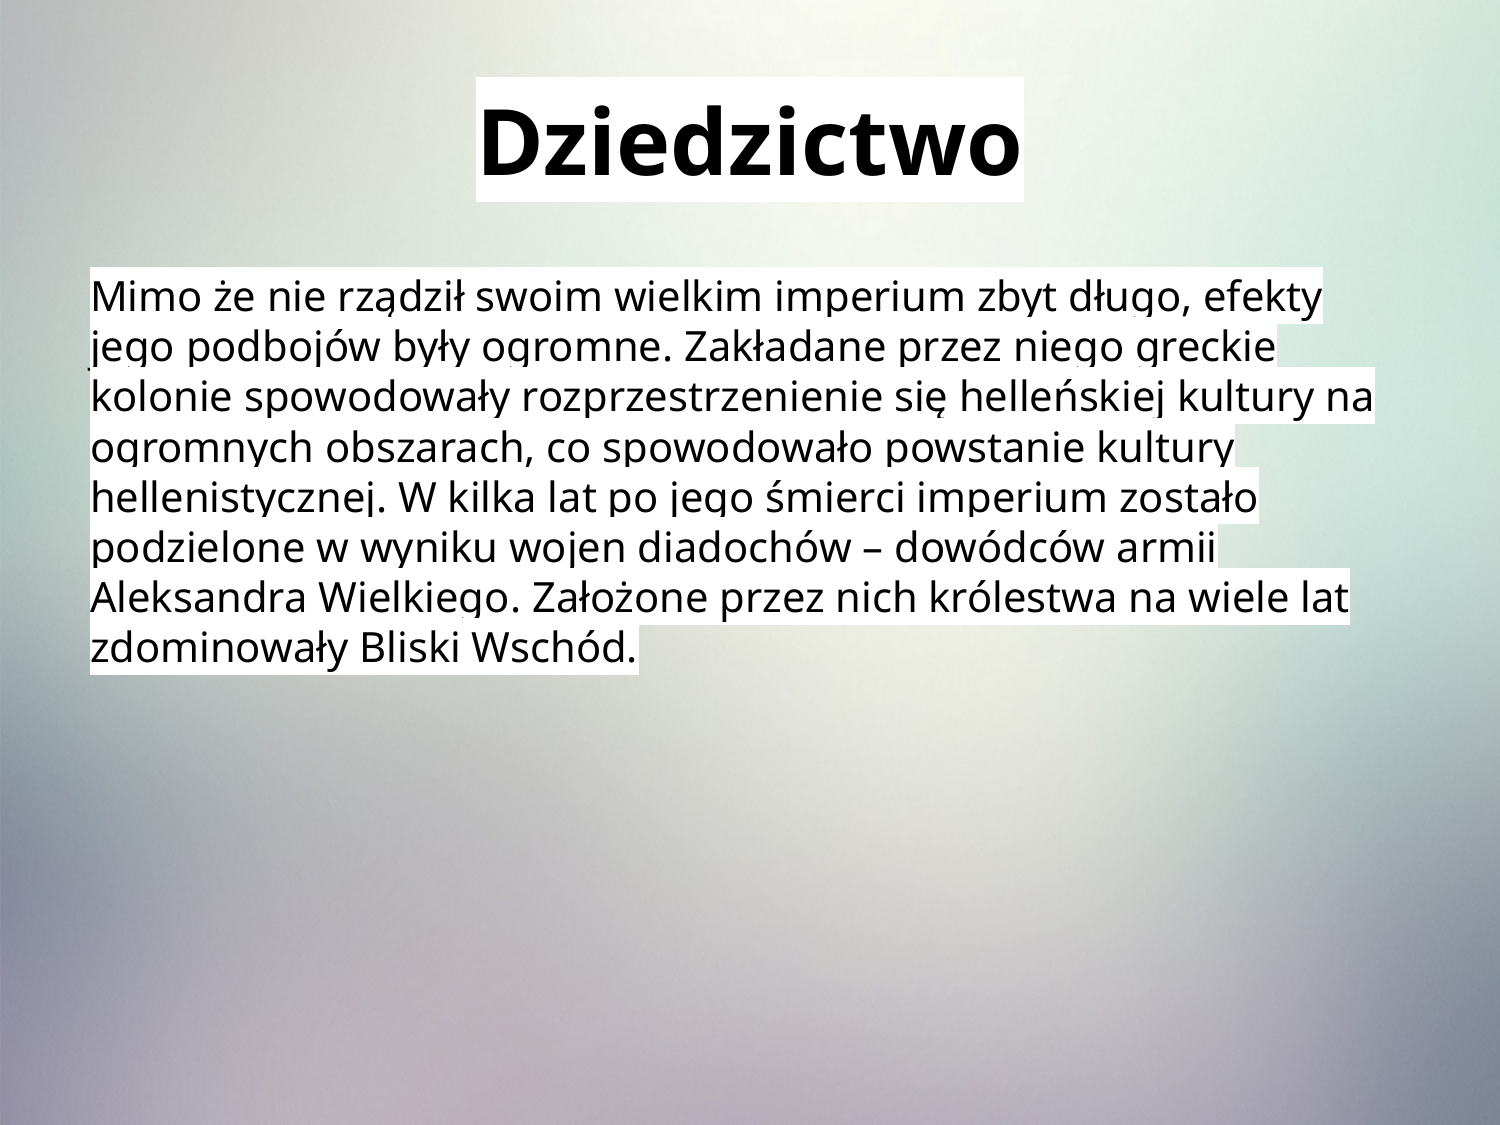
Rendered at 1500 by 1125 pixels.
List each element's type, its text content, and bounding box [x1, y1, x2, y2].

title Dziedzictwo [75, 45, 1425, 233]
list Mimo że nie rządził swoim wielkim imperium zbyt długo, efekty jego podbojów były ogromne. Zakładane przez niego greckie kolonie spowodowały rozprzestrzenienie się helleńskiej kultury na ogromnych obszarach, co spowodowało powstanie kultury hellenistycznej. W kilka lat po jego śmierci imperium zostało podzielone w wyniku wojen diadochów – dowódców armii Aleksandra Wielkiego. Założone przez nich królestwa na wiele lat zdominowały Bliski Wschód. [75, 262, 1425, 1005]
picture [0, 0, 1500, 1125]
